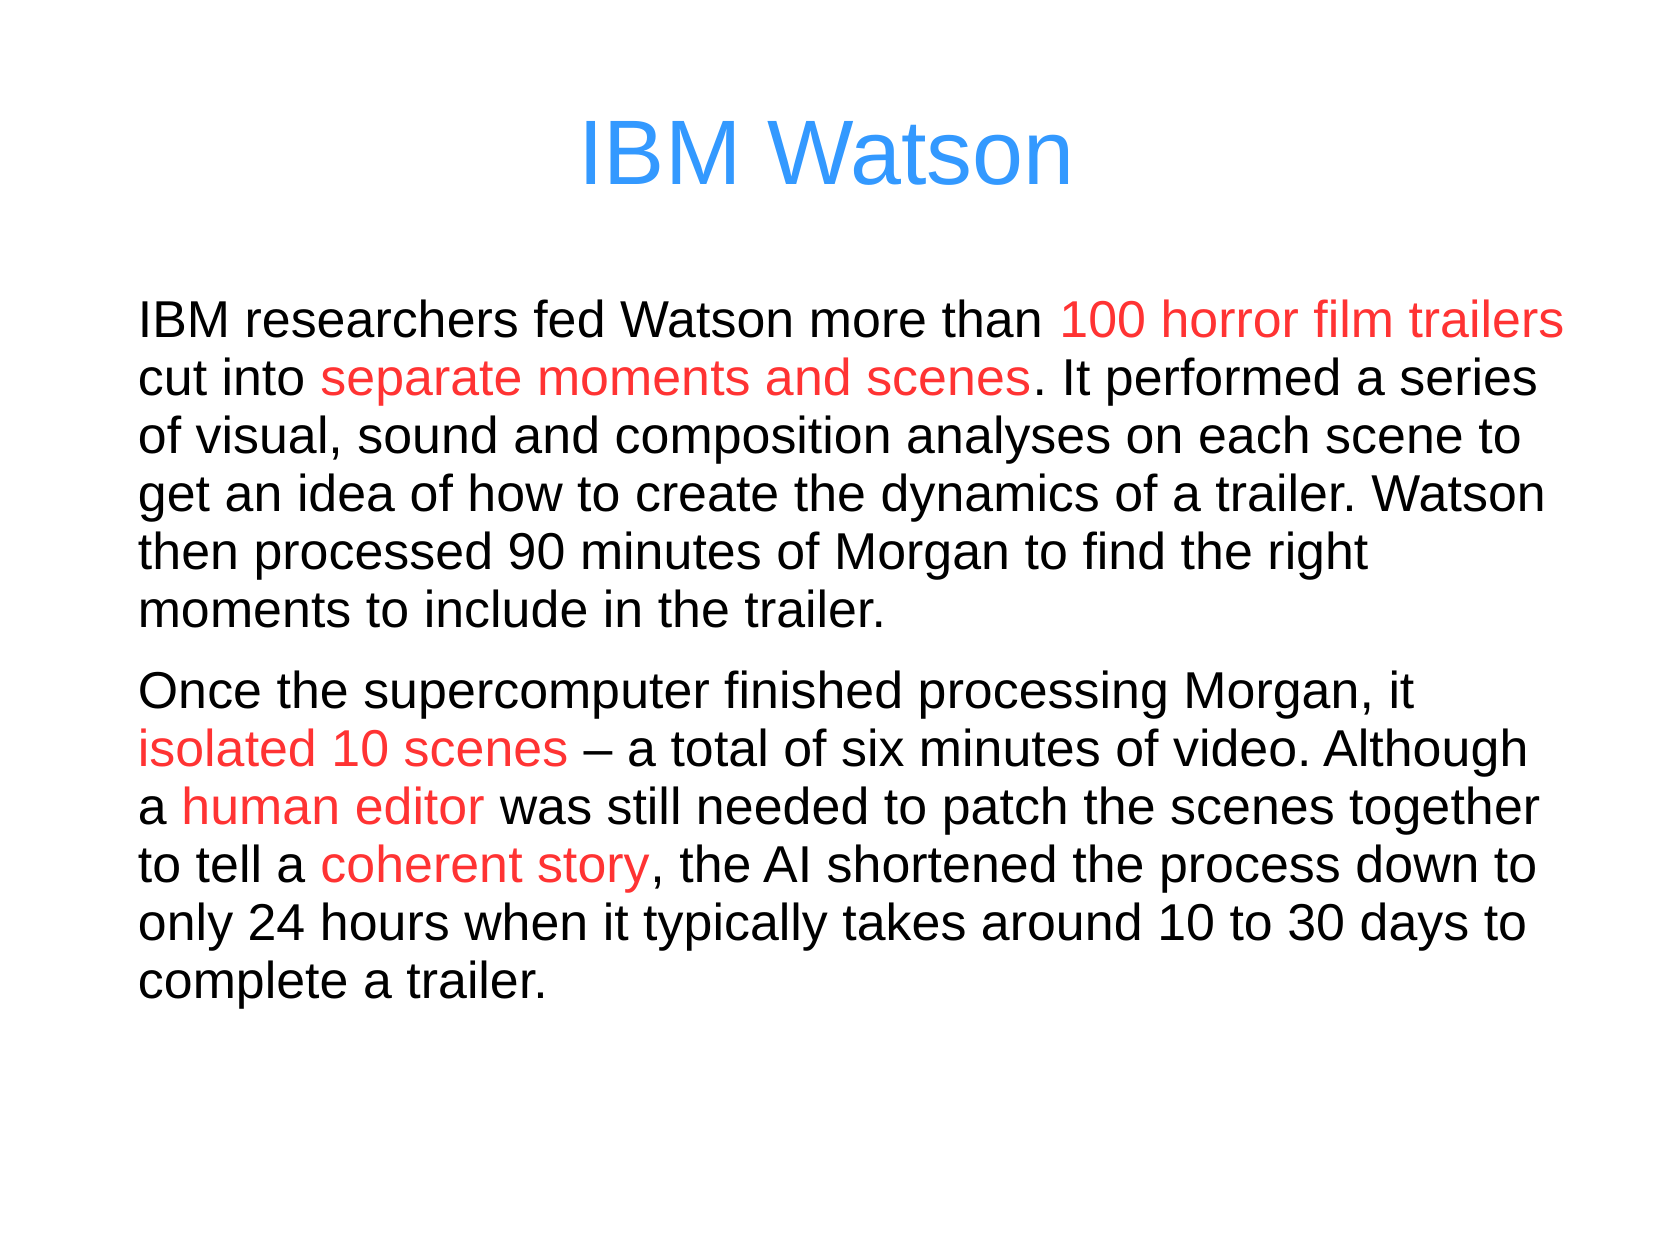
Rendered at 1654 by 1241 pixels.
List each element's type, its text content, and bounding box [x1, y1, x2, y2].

title IBM Watson [82, 49, 1571, 257]
list IBM researchers fed Watson more than 100 horror film trailers cut into separate moments and scenes. It performed a series of visual, sound and composition analyses on each scene to get an idea of how to create the dynamics of a trailer. Watson then processed 90 minutes of Morgan to find the right moments to include in the trailer. Once the supercomputer finished processing Morgan, it isolated 10 scenes – a total of six minutes of video. Although a human editor was still needed to patch the scenes together to tell a coherent story, the AI shortened the process down to only 24 hours when it typically takes around 10 to 30 days to complete a trailer. [82, 290, 1571, 1010]
